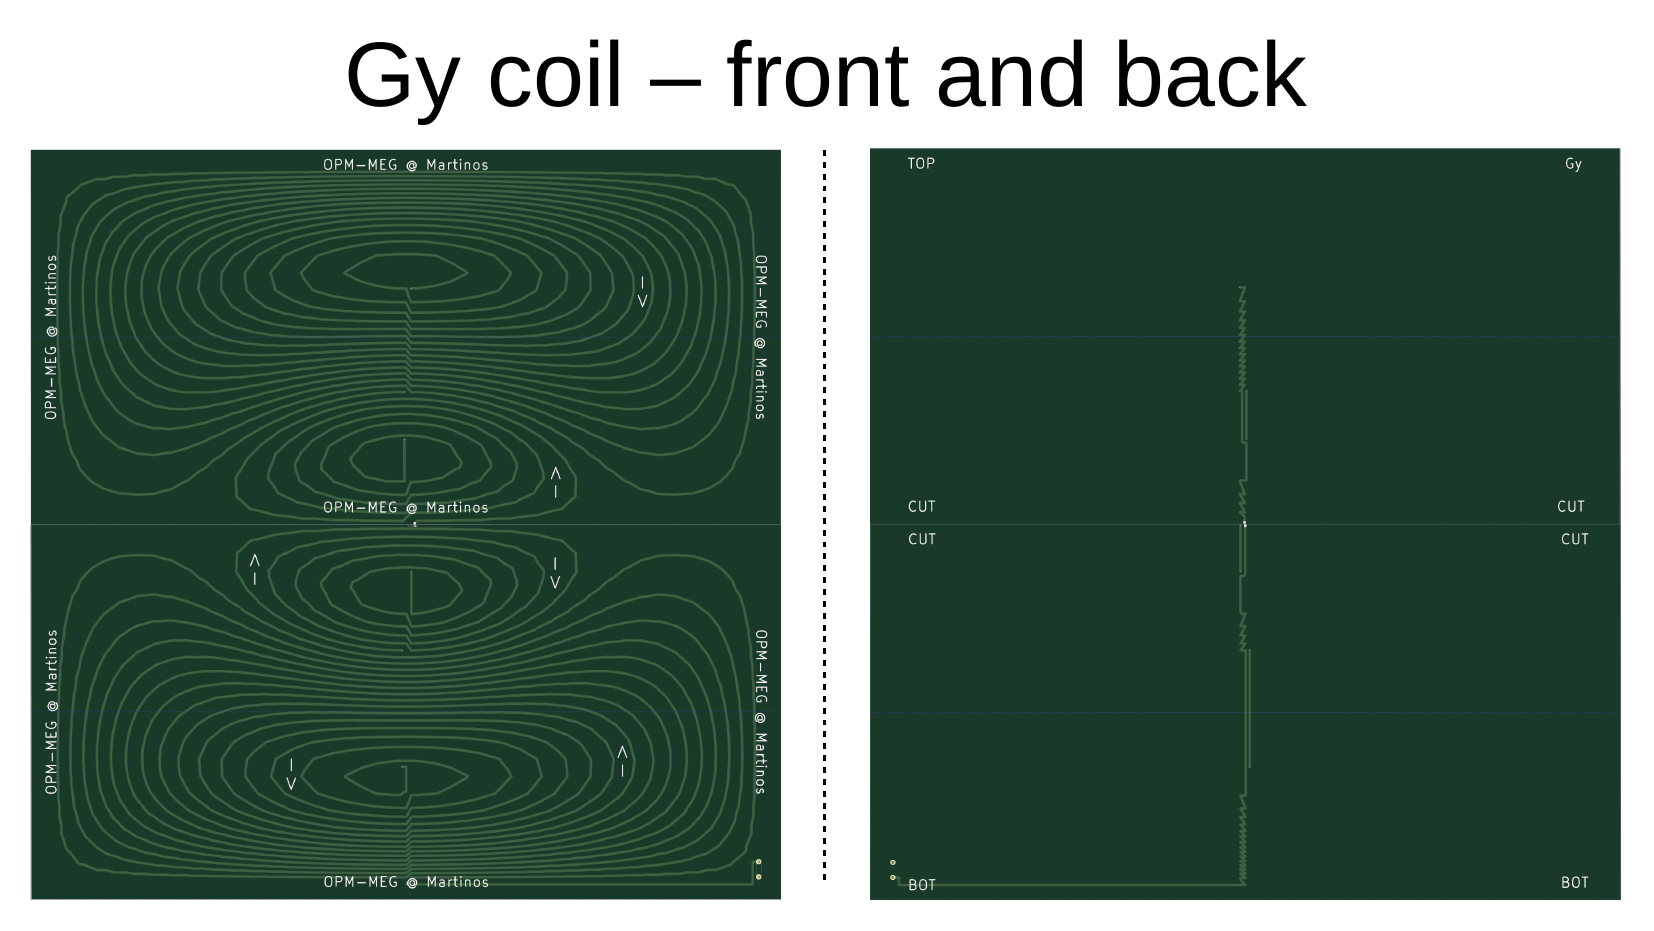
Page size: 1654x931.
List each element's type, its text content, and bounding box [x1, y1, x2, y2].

picture [30, 150, 781, 901]
title Gy coil – front and back [82, 0, 1571, 153]
picture [870, 148, 1621, 901]
